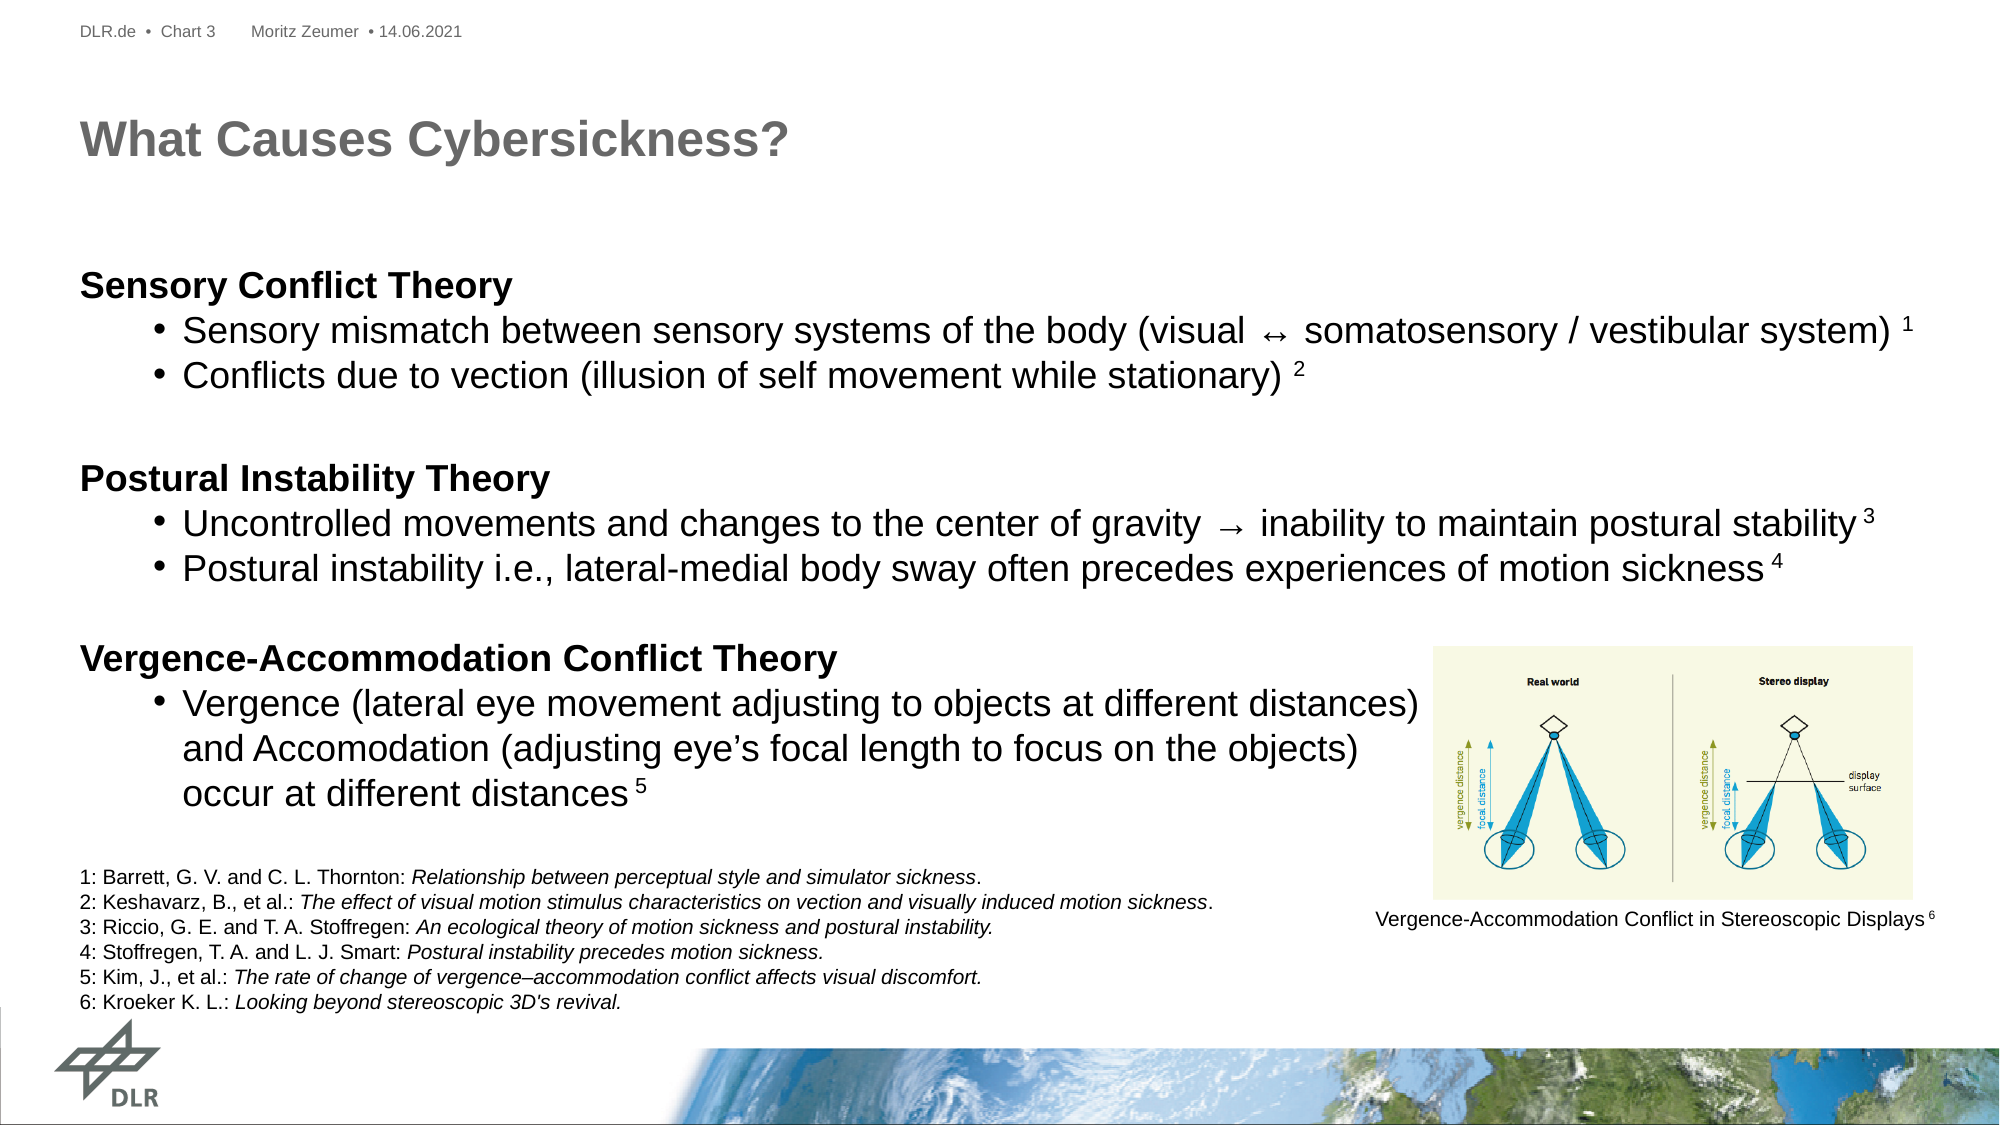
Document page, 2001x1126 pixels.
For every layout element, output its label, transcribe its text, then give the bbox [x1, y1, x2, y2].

chart [948, 537, 1067, 597]
text_box 1: Barrett, G. V. and C. L. Thornton: Relationship between perceptual style and simulator sickness. 2: Keshavarz, B., et al.: The effect of visual motion stimulus characteristics on vection and visually induced motion sickness. 3: Riccio, G. E. and T. A. Stoffregen: An ecological theory of motion sickness and postural instability. 4: Stoffregen, T. A. and L. J. Smart: Postural instability precedes motion sickness. 5: Kim, J., et al.: The rate of change of vergence–accommodation conflict affects visual discomfort. 6: Kroeker K. L.: Looking beyond stereoscopic 3D's revival. [79, 863, 1324, 1014]
text_box DLR.de • Chart <number> [79, 20, 251, 45]
text_box Moritz Zeumer • 14.06.2021 [251, 20, 1921, 45]
text_box Sensory Conflict Theory Sensory mismatch between sensory systems of the body (visual ↔ somatosensory / vestibular system) 1 Conflicts due to vection (illusion of self movement while stationary) 2 Postural Instability Theory Uncontrolled movements and changes to the center of gravity → inability to maintain postural stability 3 Postural instability i.e., lateral-medial body sway often precedes experiences of motion sickness 4 Vergence-Accommodation Conflict Theory Vergence (lateral eye movement adjusting to objects at different distances) and Accomodation (adjusting eye’s focal length to focus on the objects) occur at different distances 5 [79, 261, 1921, 973]
text_box Vergence-Accommodation Conflict in Stereoscopic Displays 6 [1360, 900, 1951, 939]
picture [1433, 646, 1913, 900]
text_box What Causes Cybersickness? [79, 106, 1921, 228]
